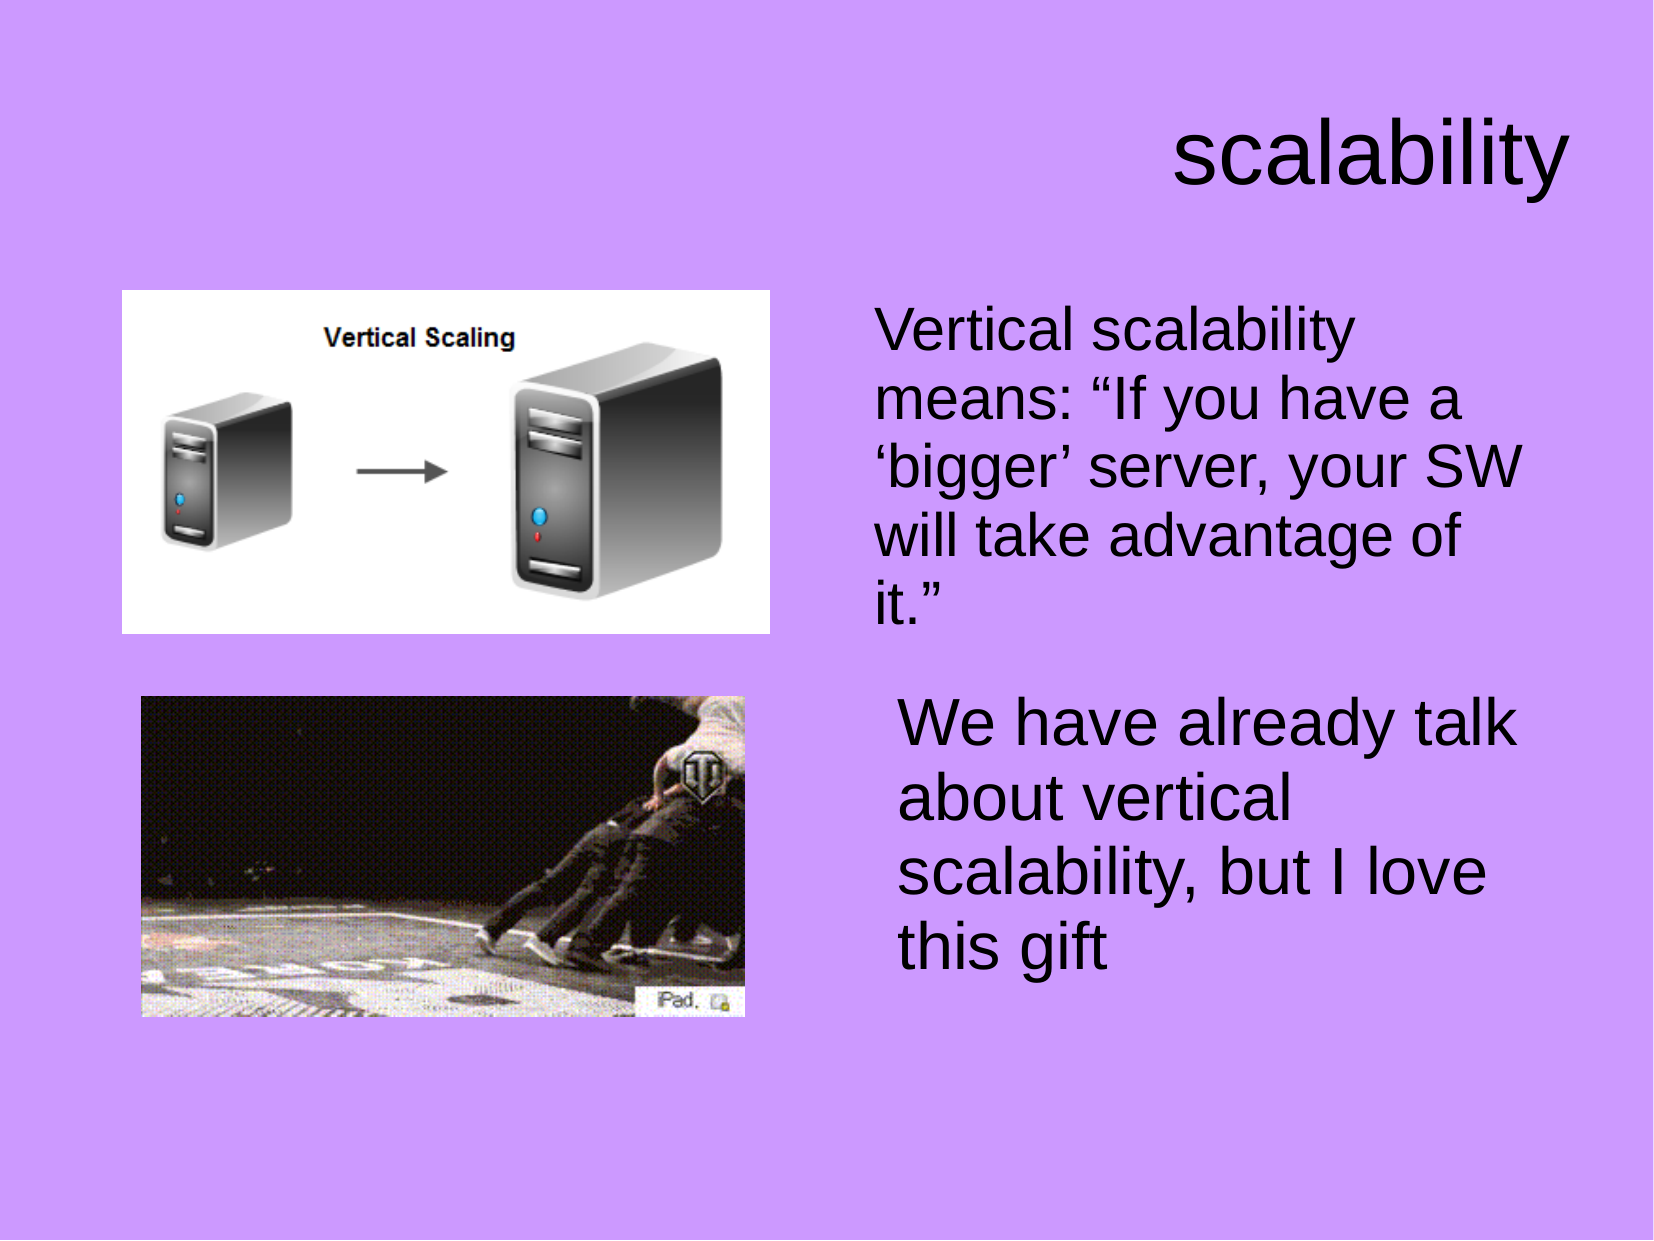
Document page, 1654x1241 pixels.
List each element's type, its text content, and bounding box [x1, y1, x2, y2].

picture [122, 290, 770, 634]
list Vertical scalability means: “If you have a ‘bigger’ server, your SW will take advantage of it.” [809, 295, 1536, 639]
picture [141, 696, 745, 1017]
title scalability [82, 49, 1571, 257]
list We have already talk about vertical scalability, but I love this gift [826, 685, 1553, 1029]
